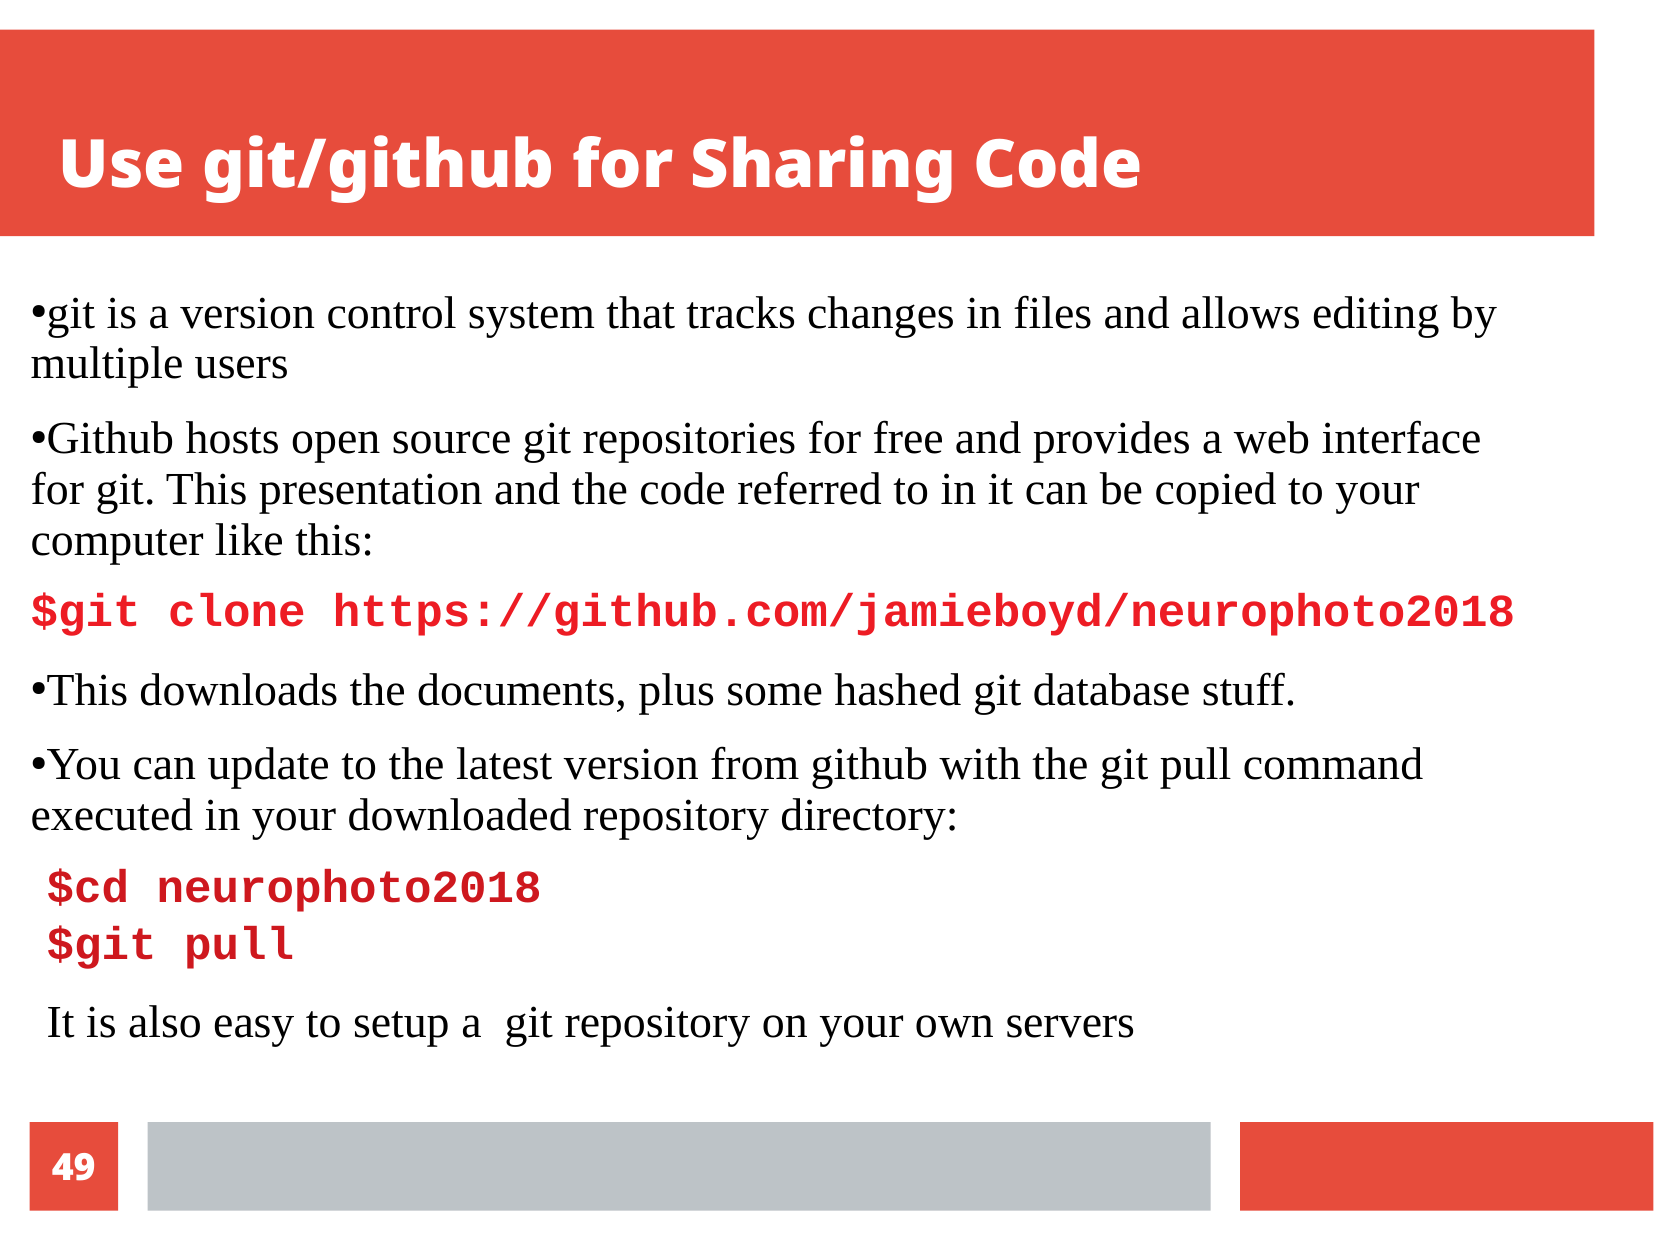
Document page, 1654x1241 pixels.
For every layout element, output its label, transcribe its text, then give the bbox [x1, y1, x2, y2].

list git is a version control system that tracks changes in files and allows editing by multiple users Github hosts open source git repositories for free and provides a web interface for git. This presentation and the code referred to in it can be copied to your computer like this: $git clone https://github.com/jamieboyd/neurophoto2018 This downloads the documents, plus some hashed git database stuff. You can update to the latest version from github with the git pull command executed in your downloaded repository directory: $cd neurophoto2018 $git pull It is also easy to setup a git repository on your own servers [30, 287, 1537, 1056]
title Use git/github for Sharing Code [59, 59, 1595, 207]
